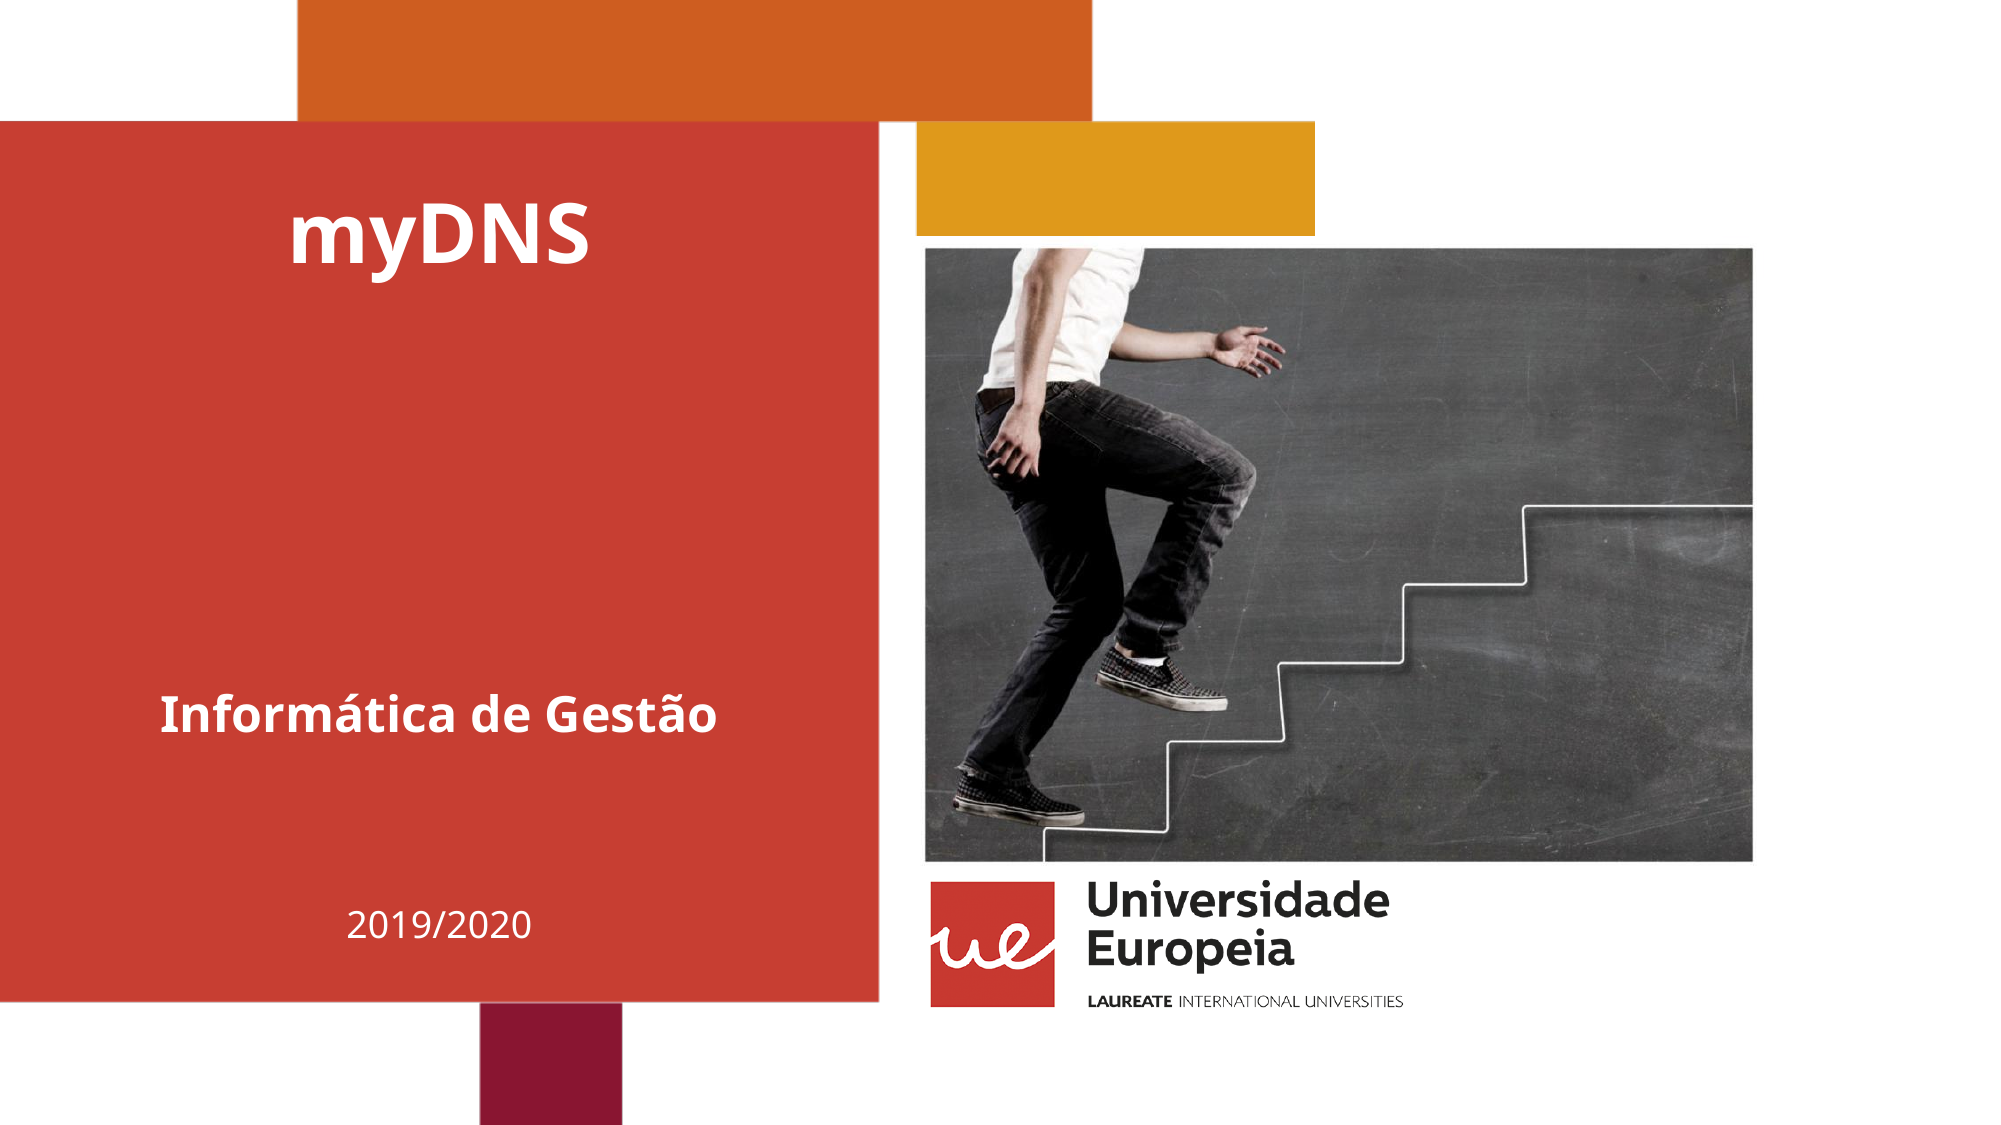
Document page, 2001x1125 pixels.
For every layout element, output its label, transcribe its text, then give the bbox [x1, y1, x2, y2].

list 2019/2020 [57, 882, 821, 971]
title myDNS [57, 22, 821, 450]
subtitle Informática de Gestão [57, 637, 821, 850]
picture [0, 0, 1764, 1125]
